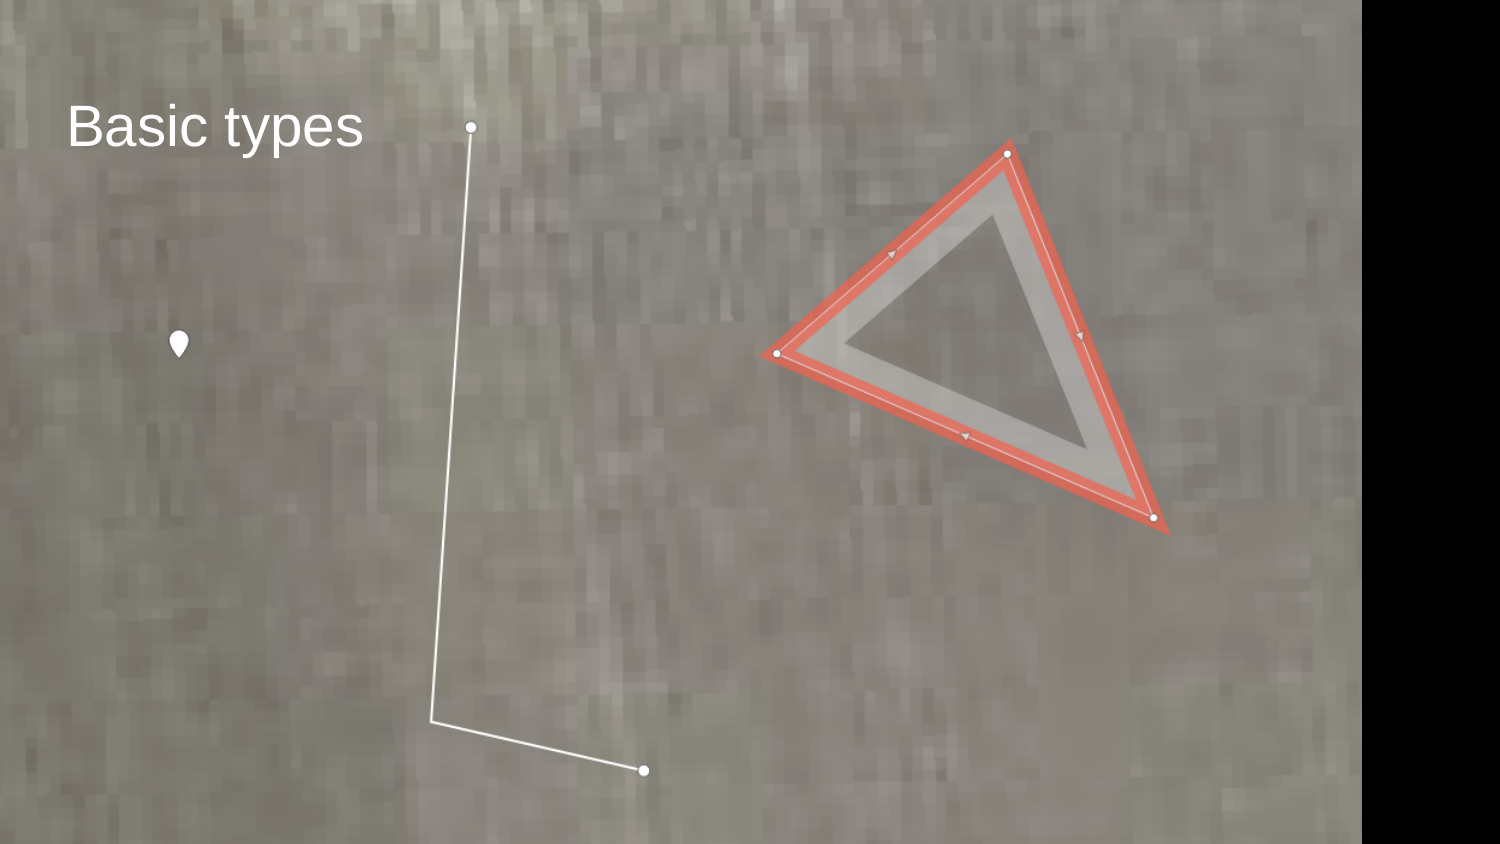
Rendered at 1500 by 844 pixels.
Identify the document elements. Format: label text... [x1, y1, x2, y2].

picture [0, 0, 1362, 844]
title Basic types [51, 72, 1449, 167]
